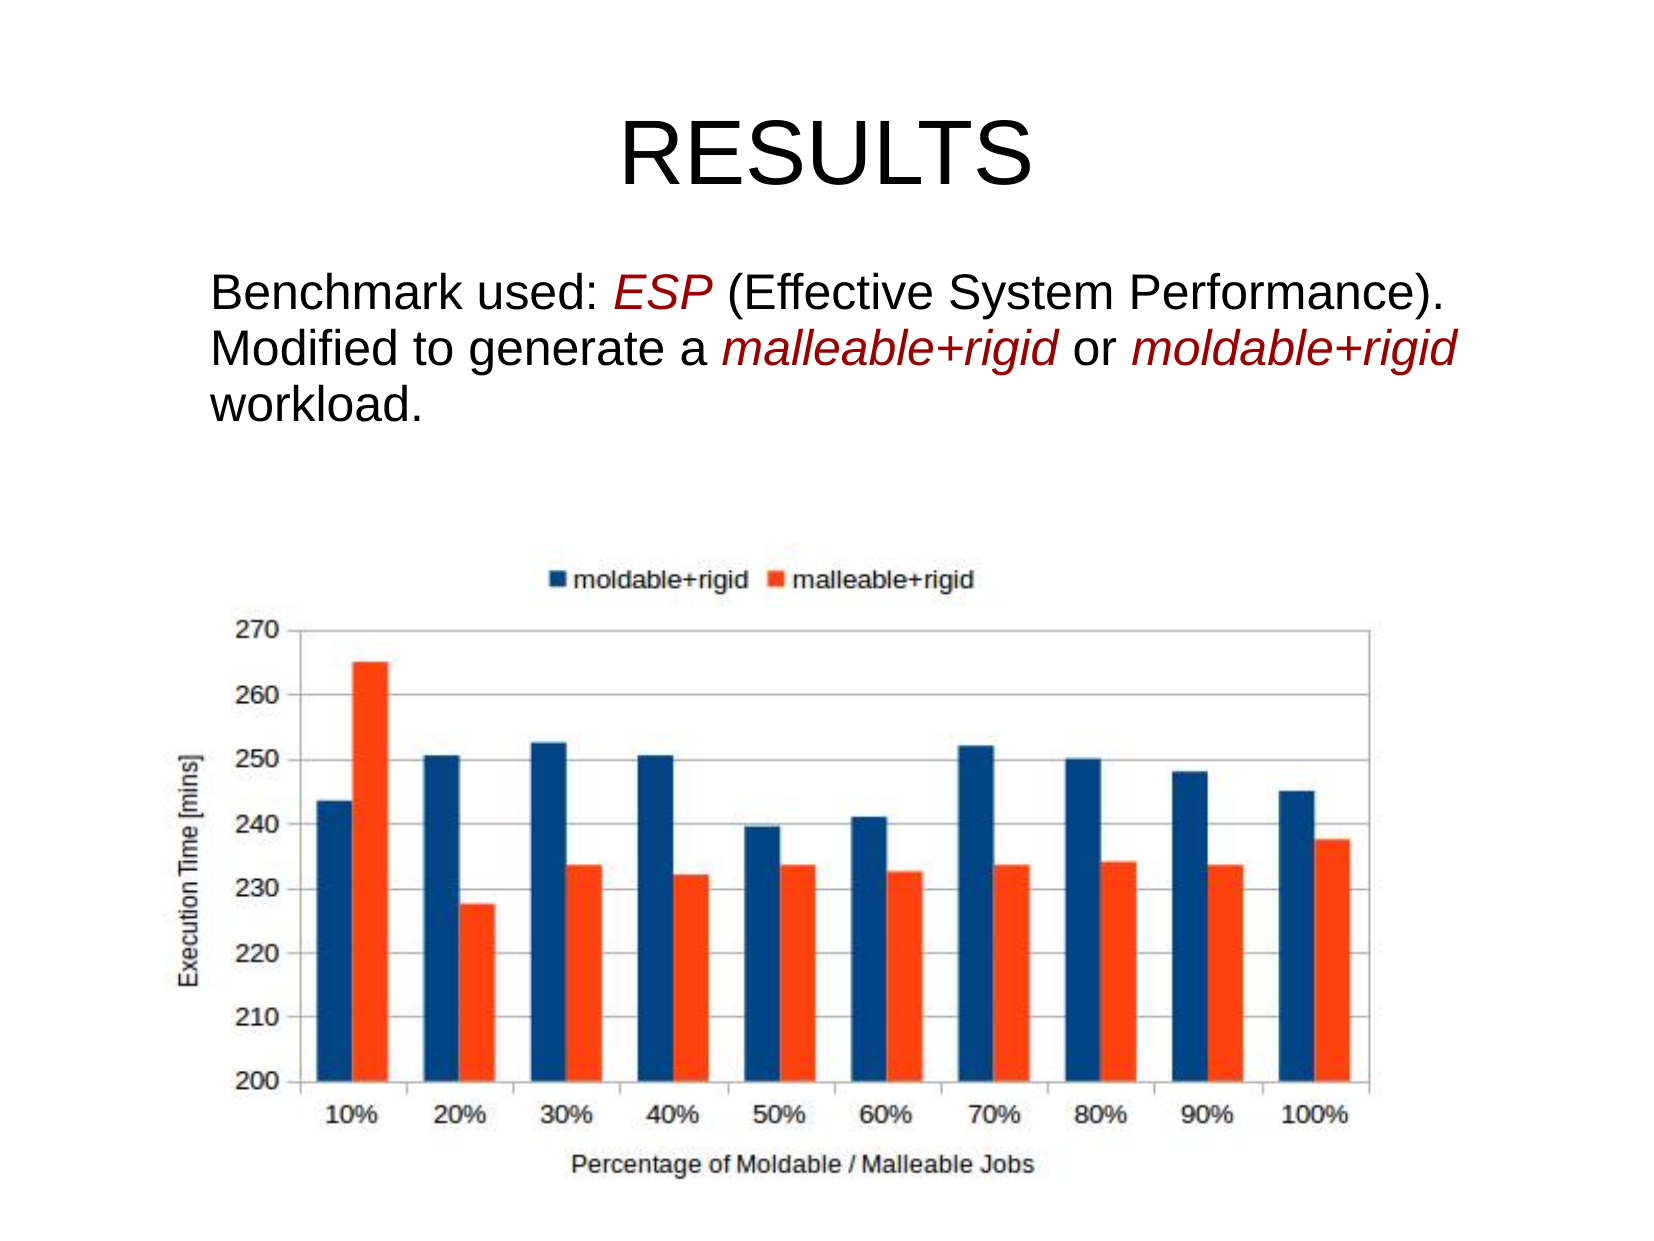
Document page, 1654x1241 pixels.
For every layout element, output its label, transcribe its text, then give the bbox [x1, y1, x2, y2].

list Benchmark used: ESP (Effective System Performance). Modified to generate a malleable+rigid or moldable+rigid workload. [68, 264, 1557, 1241]
title RESULTS [82, 49, 1571, 257]
